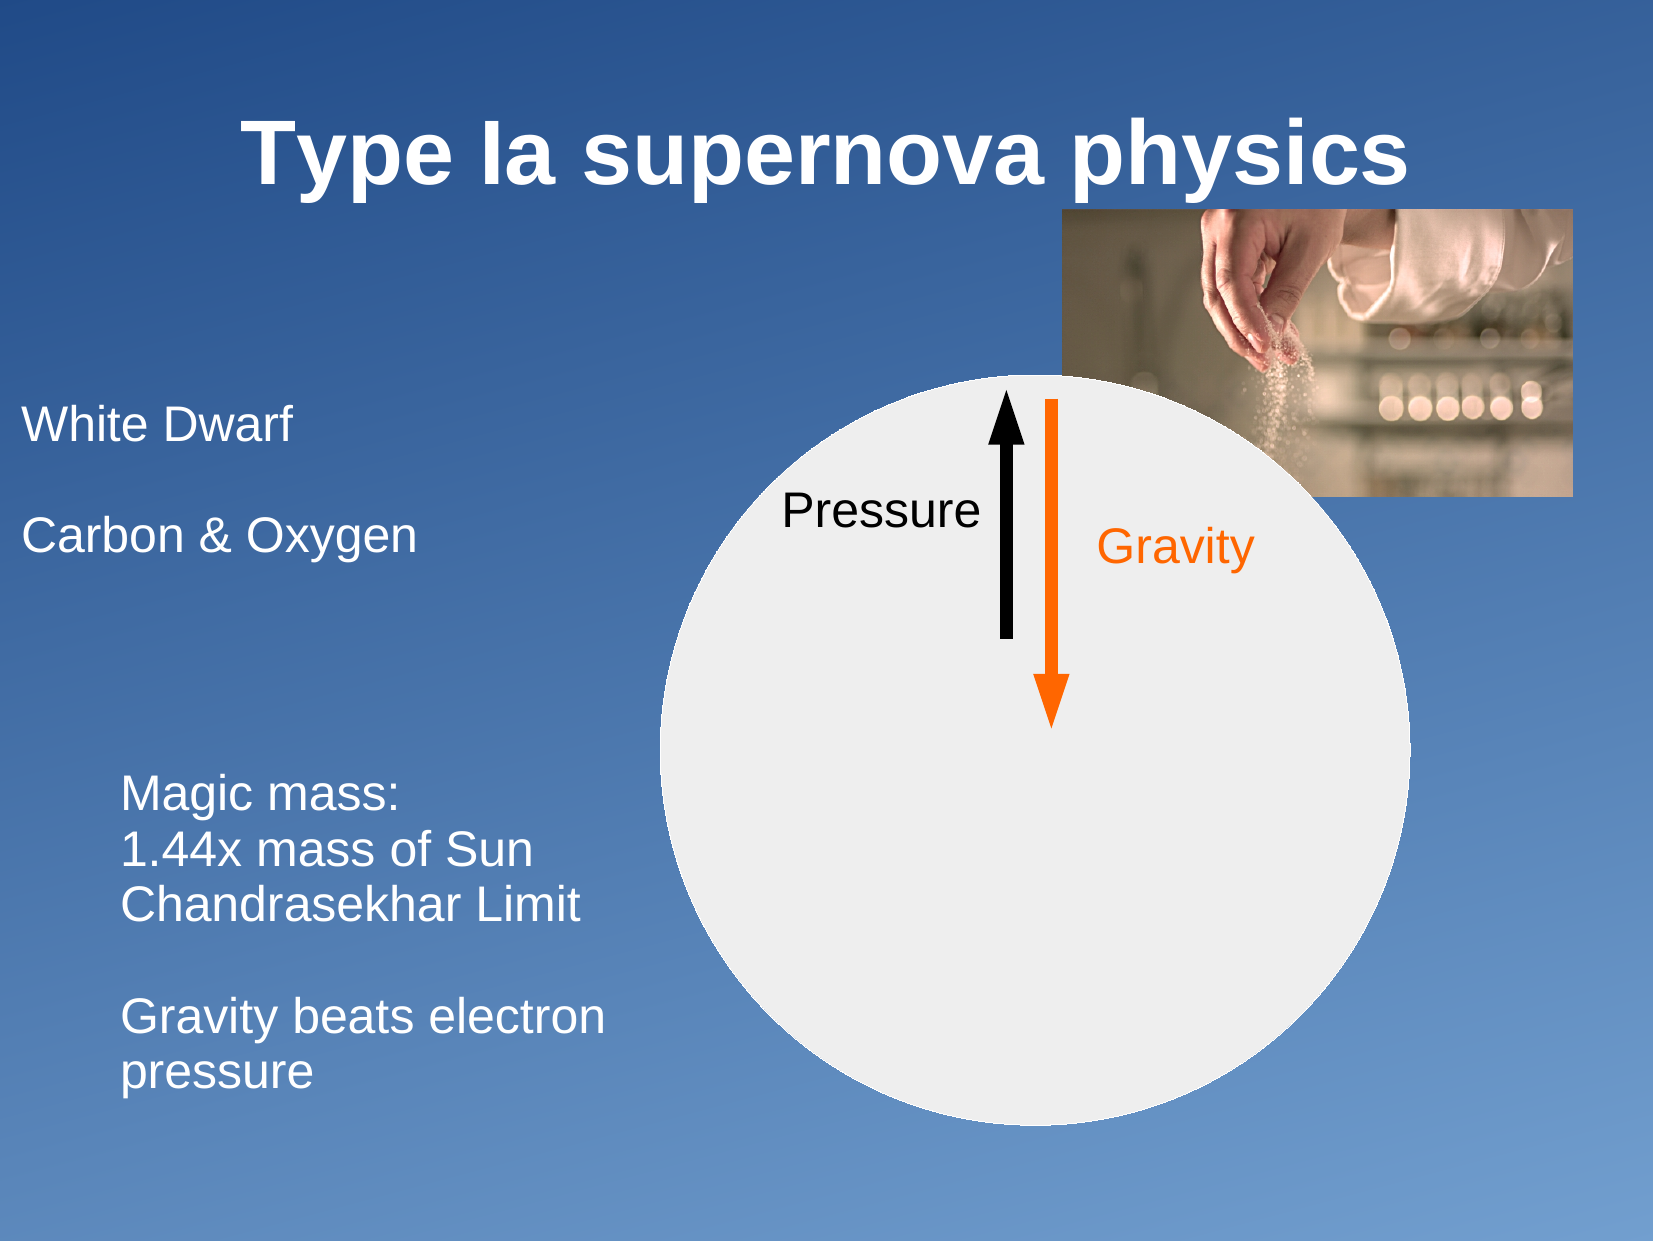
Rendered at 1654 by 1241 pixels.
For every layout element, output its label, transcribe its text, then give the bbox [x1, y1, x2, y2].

title Type Ia supernova physics [82, 49, 1571, 257]
text_box [696, 375, 1411, 1126]
text_box Magic mass: 1.44x mass of Sun Chandrasekhar Limit Gravity beats electron pressure [120, 765, 691, 1100]
text_box Pressure [781, 481, 1045, 594]
picture [1062, 209, 1573, 497]
text_box White Dwarf Carbon & Oxygen [21, 395, 696, 913]
text_box Gravity [1096, 518, 1427, 575]
